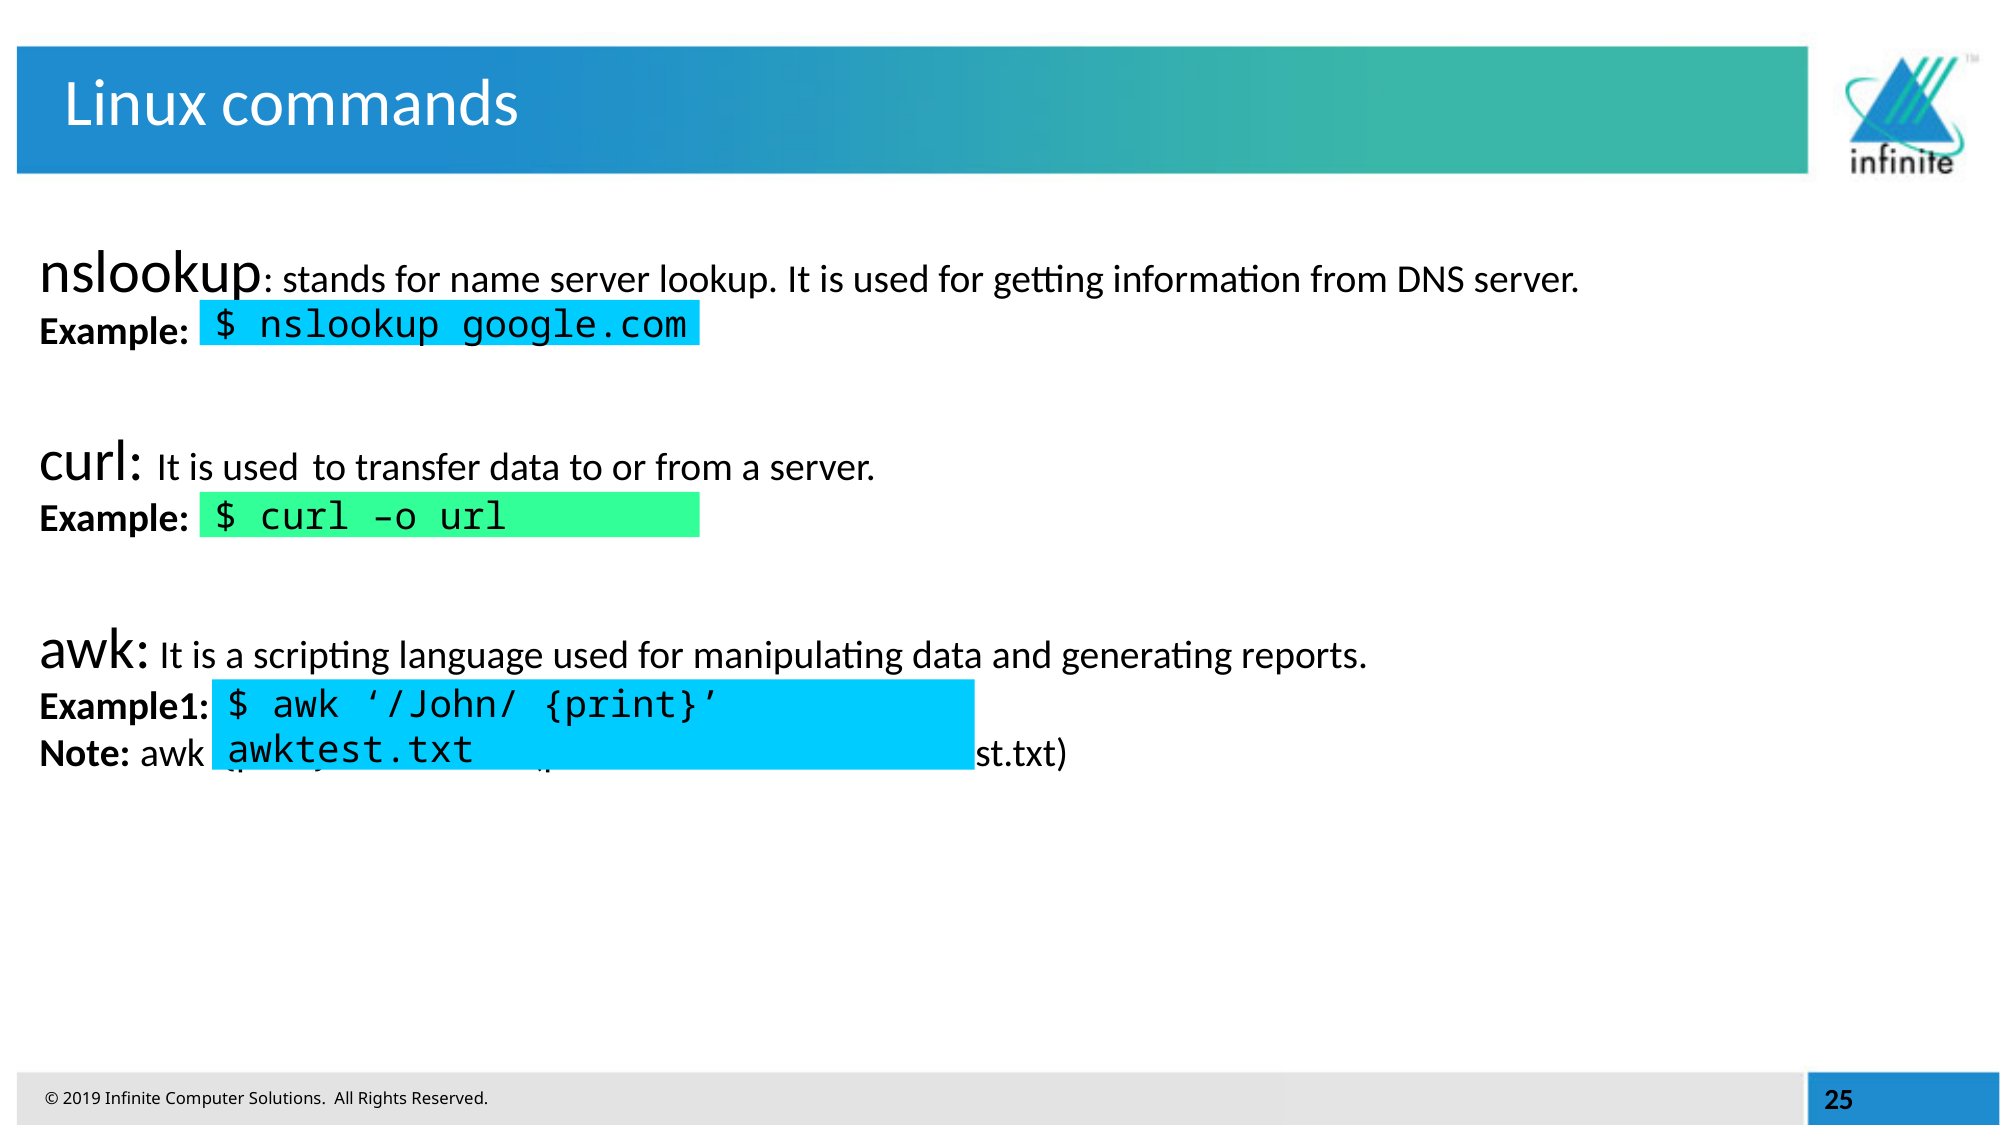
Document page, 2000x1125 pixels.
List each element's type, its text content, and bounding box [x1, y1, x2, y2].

text_box $ nslookup google.com [199, 299, 700, 346]
title Linux commands [49, 51, 1913, 182]
picture [16, 0, 2000, 1125]
text_box $ awk ‘/John/ {print}’ awktest.txt [212, 679, 975, 770]
text_box $ curl –o url [199, 491, 700, 538]
text_box nslookup: stands for name server lookup. It is used for getting information from DNS server. Example: curl: It is used to transfer data to or from a server. Example: awk: It is a scripting language used for manipulating data and generating reports. Example1:: Note: awk ‘{print}’ awktest.txt (prints all the lines of awktest.txt) [24, 224, 1813, 948]
slide_number <number> [1662, 1073, 2000, 1125]
